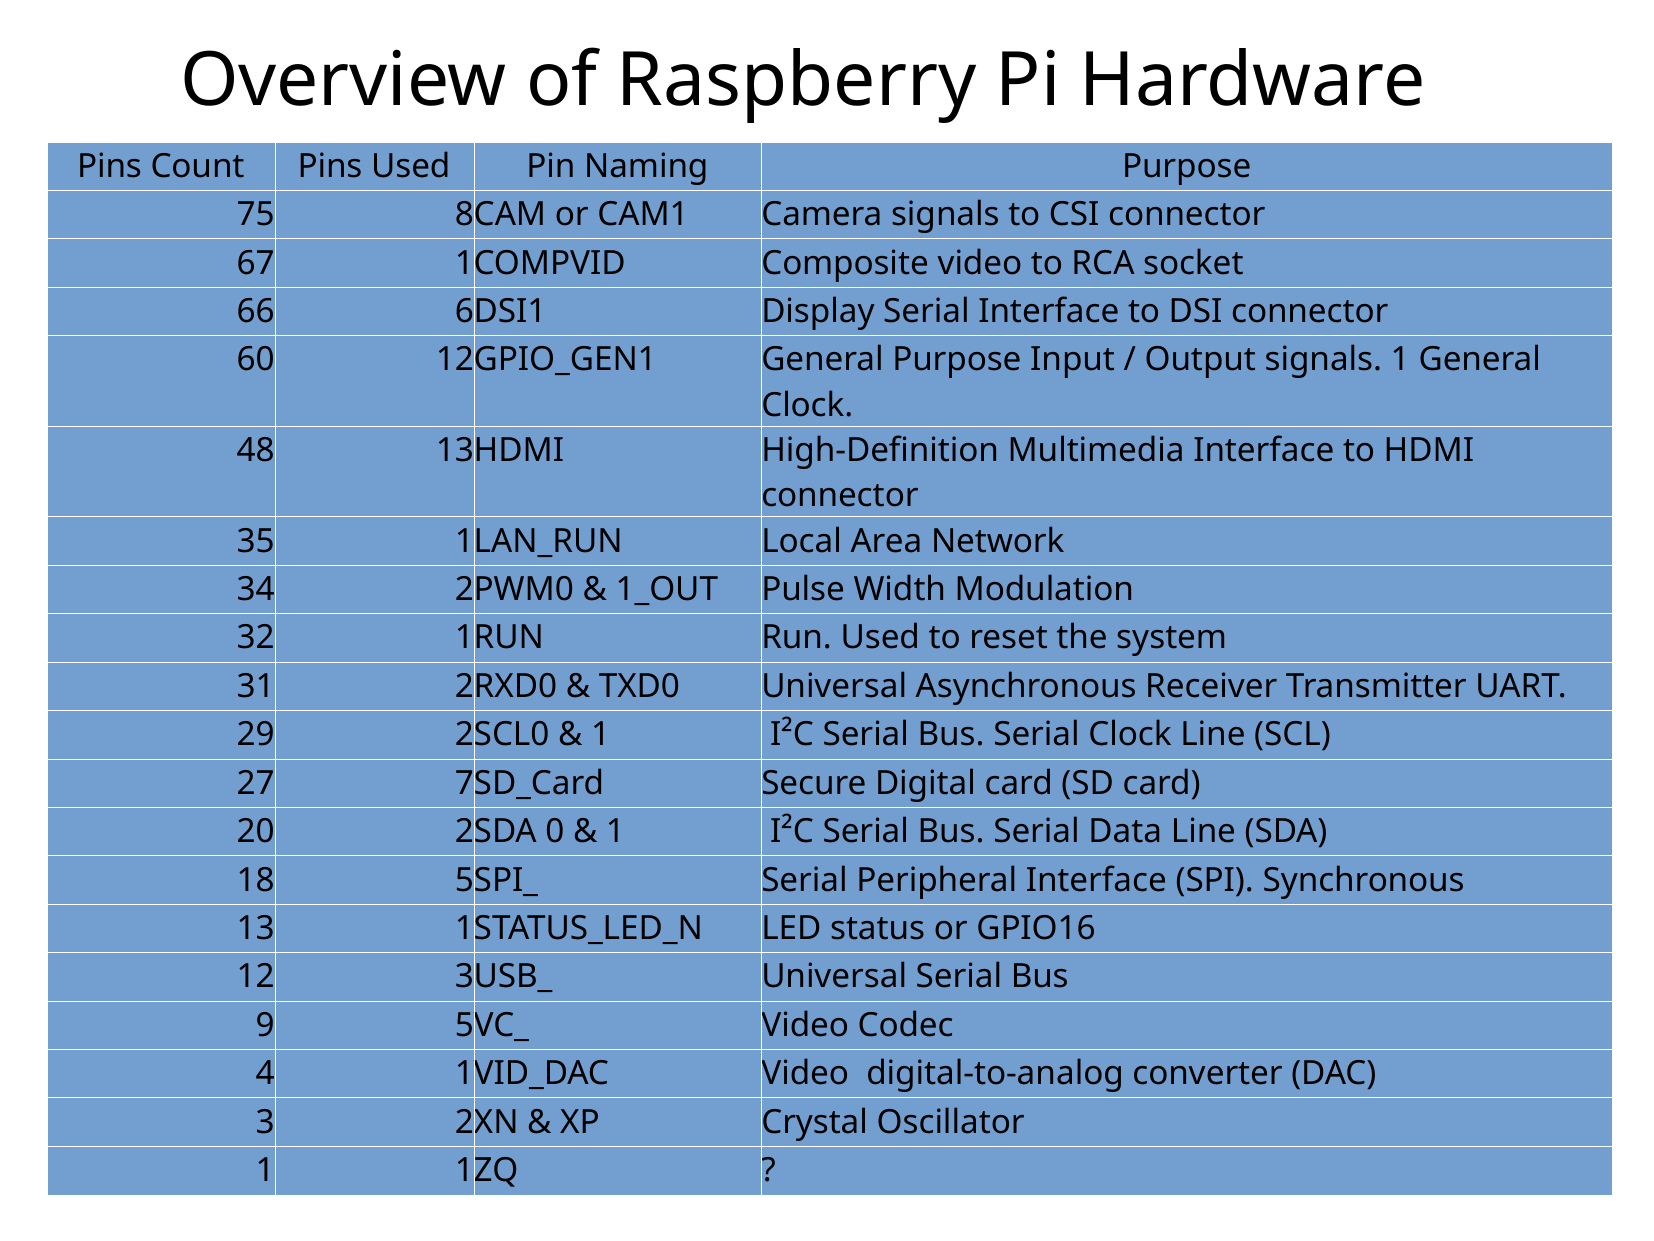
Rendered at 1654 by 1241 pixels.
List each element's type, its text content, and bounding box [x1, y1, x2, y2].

table_cell Pulse Width Modulation [762, 566, 1612, 613]
table_cell 2 [276, 566, 474, 613]
table_cell LED status or GPIO16 [762, 905, 1612, 952]
table_header Purpose [762, 143, 1612, 190]
table_cell SPI_ [475, 876, 487, 889]
table_cell SPI_ [475, 856, 761, 904]
table_cell 13 [276, 427, 474, 516]
table_cell 3 [276, 953, 474, 1001]
table_cell Universal Asynchronous Receiver Transmitter UART. [762, 663, 1612, 710]
table_header Pins Count [48, 143, 275, 190]
table_cell 20 [48, 808, 275, 855]
table_cell 27 [48, 760, 275, 807]
table_cell LAN_RUN [475, 517, 761, 565]
table_cell SD_Card [475, 779, 487, 792]
table_cell XN & XP [475, 1098, 761, 1146]
table_cell STATUS_LED_N [475, 905, 761, 952]
table_cell 1 [276, 517, 474, 565]
table_header Pins Used [276, 143, 474, 190]
table_cell 75 [48, 191, 275, 238]
table_cell Display Serial Interface to DSI connector [762, 288, 1612, 335]
table_cell 66 [48, 288, 275, 335]
table_cell 7 [276, 760, 474, 807]
table_cell 32 [48, 614, 275, 662]
table_cell 9 [48, 1002, 275, 1049]
table_cell RXD0 & TXD0 [475, 663, 761, 710]
table_cell Universal Serial Bus [762, 953, 1612, 1001]
table_cell ZQ [475, 1160, 486, 1177]
table_cell ZQ [475, 1147, 761, 1195]
table_cell Video Codec [762, 1002, 1612, 1049]
table_cell 6 [276, 288, 474, 335]
table_cell 2 [276, 1098, 474, 1146]
table_cell 1 [276, 905, 474, 952]
table_cell SD_Card [475, 760, 761, 807]
table_cell 18 [48, 856, 275, 904]
table_cell USB_ [475, 953, 761, 1001]
table_cell 60 [48, 336, 275, 426]
table_cell PWM0 & 1_OUT [475, 566, 761, 613]
table_cell ? [762, 1147, 1612, 1195]
table_cell Video digital-to-analog converter (DAC) [762, 1050, 1612, 1097]
table_cell DSI1 [475, 288, 761, 335]
table_cell 1 [276, 239, 474, 287]
table_cell I²C Serial Bus. Serial Clock Line (SCL) [762, 711, 1612, 759]
table_cell 2 [276, 808, 474, 855]
table_cell GPIO_GEN1 [475, 336, 761, 426]
table_cell RUN [475, 614, 761, 662]
table_cell VID_DAC [475, 1050, 761, 1097]
table_cell Secure Digital card (SD card) [762, 760, 1612, 807]
table_cell 1 [48, 1147, 275, 1195]
table_header Pin Naming [475, 143, 761, 190]
table_cell 8 [276, 191, 474, 238]
table_cell Serial Peripheral Interface (SPI). Synchronous [762, 856, 1612, 904]
table_cell 5 [276, 1002, 474, 1049]
table_cell 2 [276, 663, 474, 710]
table_cell 67 [48, 239, 275, 287]
table_cell HDMI [475, 427, 761, 516]
table_cell 35 [48, 517, 275, 565]
table_cell Camera signals to CSI connector [762, 191, 1612, 238]
table_cell 2 [276, 711, 474, 759]
table_cell Run. Used to reset the system [762, 614, 1612, 662]
table_cell 4 [48, 1050, 275, 1097]
table_cell SDA 0 & 1 [475, 808, 761, 855]
table_cell 1 [276, 614, 474, 662]
table_cell 3 [48, 1098, 275, 1146]
table_cell High-Definition Multimedia Interface to HDMI connector [762, 427, 1612, 516]
table_cell 34 [48, 566, 275, 613]
table_cell 1 [276, 1050, 474, 1097]
table_cell VC_ [475, 1002, 761, 1049]
table_cell 12 [48, 953, 275, 1001]
table_cell Crystal Oscillator [762, 1098, 1612, 1146]
table_cell 13 [48, 905, 275, 952]
table_cell 31 [48, 663, 275, 710]
table_cell 1 [276, 1147, 474, 1195]
table_cell SCL0 & 1 [475, 711, 761, 759]
table_cell 5 [276, 856, 474, 904]
table_cell General Purpose Input / Output signals. 1 General Clock. [762, 336, 1612, 426]
table_cell 12 [276, 336, 474, 426]
table_cell COMPVID [475, 239, 761, 287]
table_cell I²C Serial Bus. Serial Data Line (SDA) [762, 808, 1612, 855]
title Overview of Raspberry Pi Hardware [59, 35, 1548, 118]
table_cell Composite video to RCA socket [762, 239, 1612, 287]
table_cell 48 [48, 427, 275, 516]
table_cell 29 [48, 711, 275, 759]
table_cell Local Area Network [762, 517, 1612, 565]
table_cell CAM or CAM1 [475, 191, 761, 238]
